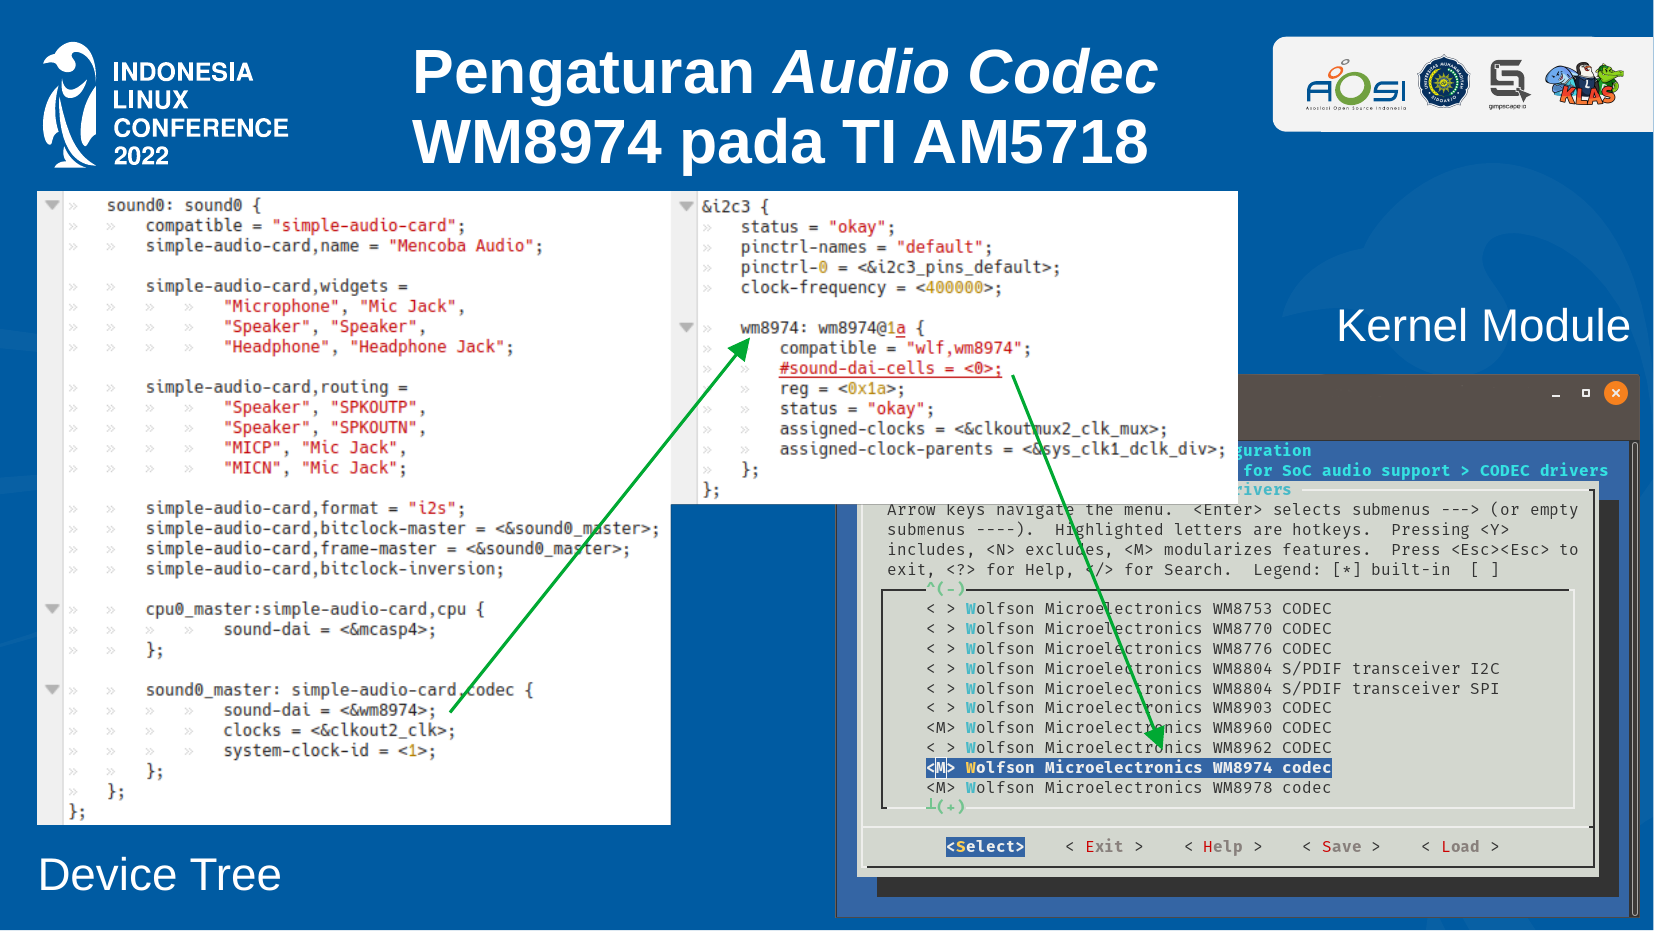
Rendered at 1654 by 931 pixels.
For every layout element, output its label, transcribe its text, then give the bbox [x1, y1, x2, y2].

title Kernel Module [1336, 300, 1637, 352]
picture [1576, 62, 1624, 105]
title Pengaturan Audio Codec WM8974 pada TI AM5718 [412, 37, 1576, 178]
picture [37, 191, 1640, 918]
title Device Tree [37, 848, 301, 901]
